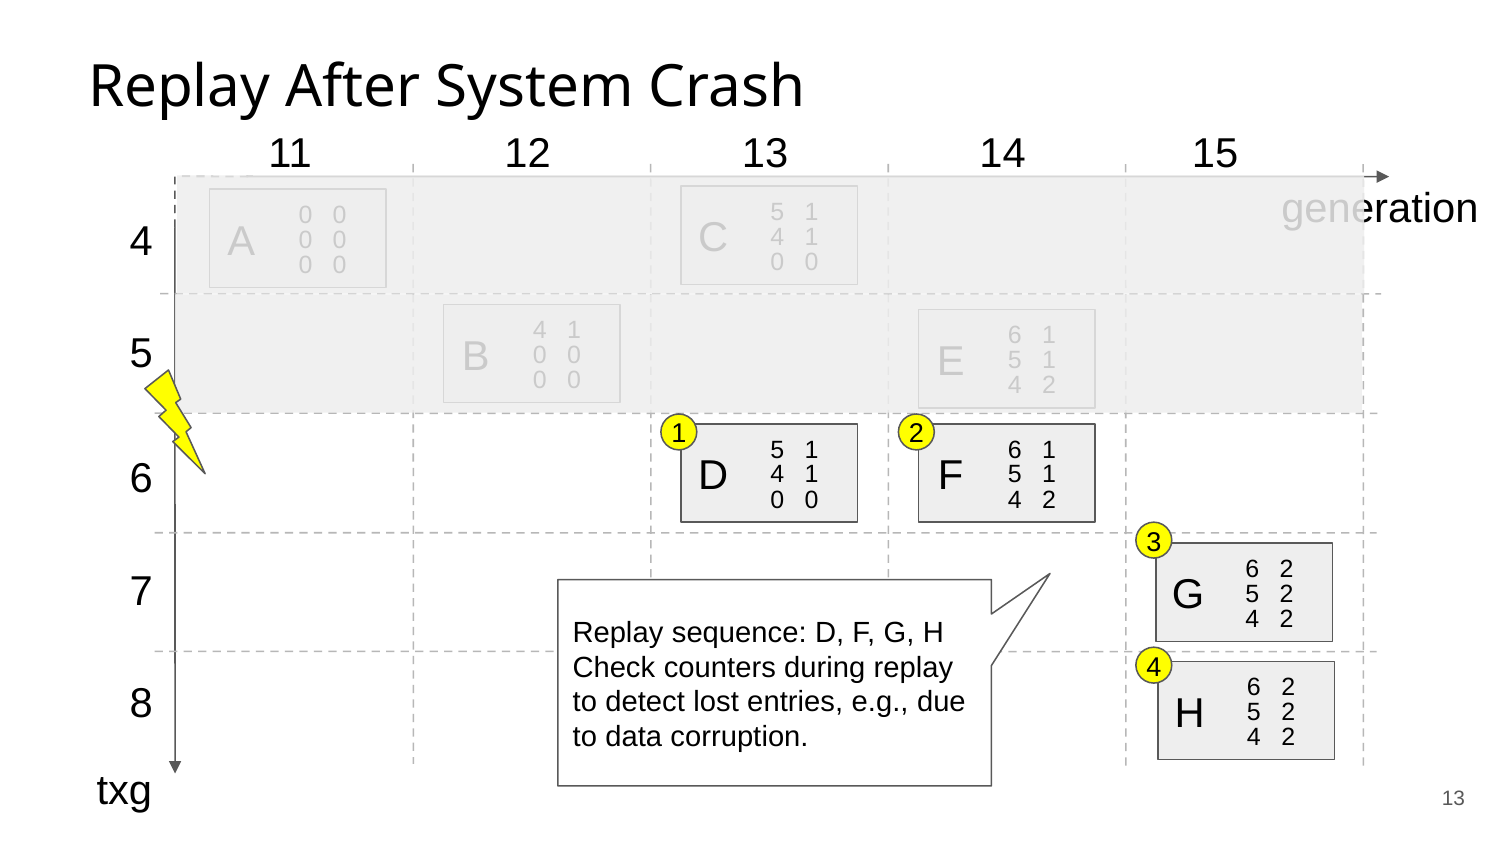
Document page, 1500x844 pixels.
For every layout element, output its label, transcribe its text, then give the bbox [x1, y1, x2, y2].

text_box 4 [120, 224, 163, 252]
text_box 4 [742, 459, 785, 487]
text_box 13 [720, 137, 811, 165]
text_box 3 [1135, 522, 1172, 559]
text_box 11 [245, 137, 336, 165]
text_box 0 [742, 487, 785, 512]
text_box 5 [1217, 581, 1260, 606]
text_box 5 [742, 434, 785, 459]
text_box 14 [957, 137, 1048, 165]
text_box D [692, 459, 735, 487]
text_box 2 [898, 413, 935, 450]
text_box 4 [1135, 647, 1172, 684]
text_box 0 [804, 484, 847, 512]
text_box 5 [1218, 700, 1261, 725]
text_box 2 [1281, 721, 1324, 750]
text_box 8 [135, 703, 147, 715]
text_box 4 [1218, 725, 1261, 750]
text_box [1156, 542, 1333, 642]
text_box 8 [120, 687, 163, 715]
text_box [144, 175, 1365, 474]
text_box 12 [482, 137, 573, 165]
text_box [681, 423, 858, 523]
text_box 1 [1042, 459, 1085, 484]
text_box 2 [1279, 603, 1322, 631]
text_box D [705, 463, 722, 486]
text_box 15 [1170, 137, 1261, 165]
text_box 2 [1281, 696, 1324, 721]
text_box 2 [1042, 484, 1085, 512]
text_box txg [114, 795, 123, 802]
text_box 2 [1279, 578, 1322, 603]
text_box 6 [1217, 553, 1260, 581]
text_box H [1181, 714, 1197, 725]
text_box 4 [1217, 606, 1260, 631]
text_box Replay sequence: D, F, G, H Check counters during replay to detect lost entries, e.g., due to data corruption. [557, 573, 1051, 786]
text_box 1 [804, 459, 847, 484]
text_box 4 [133, 232, 143, 246]
text_box txg [86, 774, 163, 802]
text_box 6 [120, 462, 163, 490]
slide_number <number> [1389, 764, 1480, 830]
text_box 6 [135, 476, 147, 489]
text_box G [1167, 578, 1210, 606]
text_box generation [1438, 202, 1450, 220]
text_box 4 [979, 487, 1022, 512]
text_box 2 [1279, 553, 1322, 578]
text_box 1 [804, 434, 847, 459]
text_box H [1168, 696, 1211, 725]
text_box 5 [979, 459, 1022, 487]
text_box 14 [1006, 144, 1016, 158]
text_box 1 [660, 413, 697, 450]
text_box [1157, 661, 1335, 760]
text_box 6 [1218, 671, 1261, 700]
text_box F [929, 459, 972, 487]
text_box generation [1365, 192, 1485, 220]
text_box 6 [979, 434, 1022, 459]
text_box 1 [1042, 434, 1085, 459]
title Replay After System Crash [73, 33, 1417, 165]
text_box 2 [1281, 671, 1324, 696]
text_box [918, 423, 1096, 523]
text_box txg [134, 784, 145, 801]
text_box 8 [135, 691, 146, 701]
text_box 7 [120, 574, 163, 602]
text_box 5 [120, 337, 163, 365]
